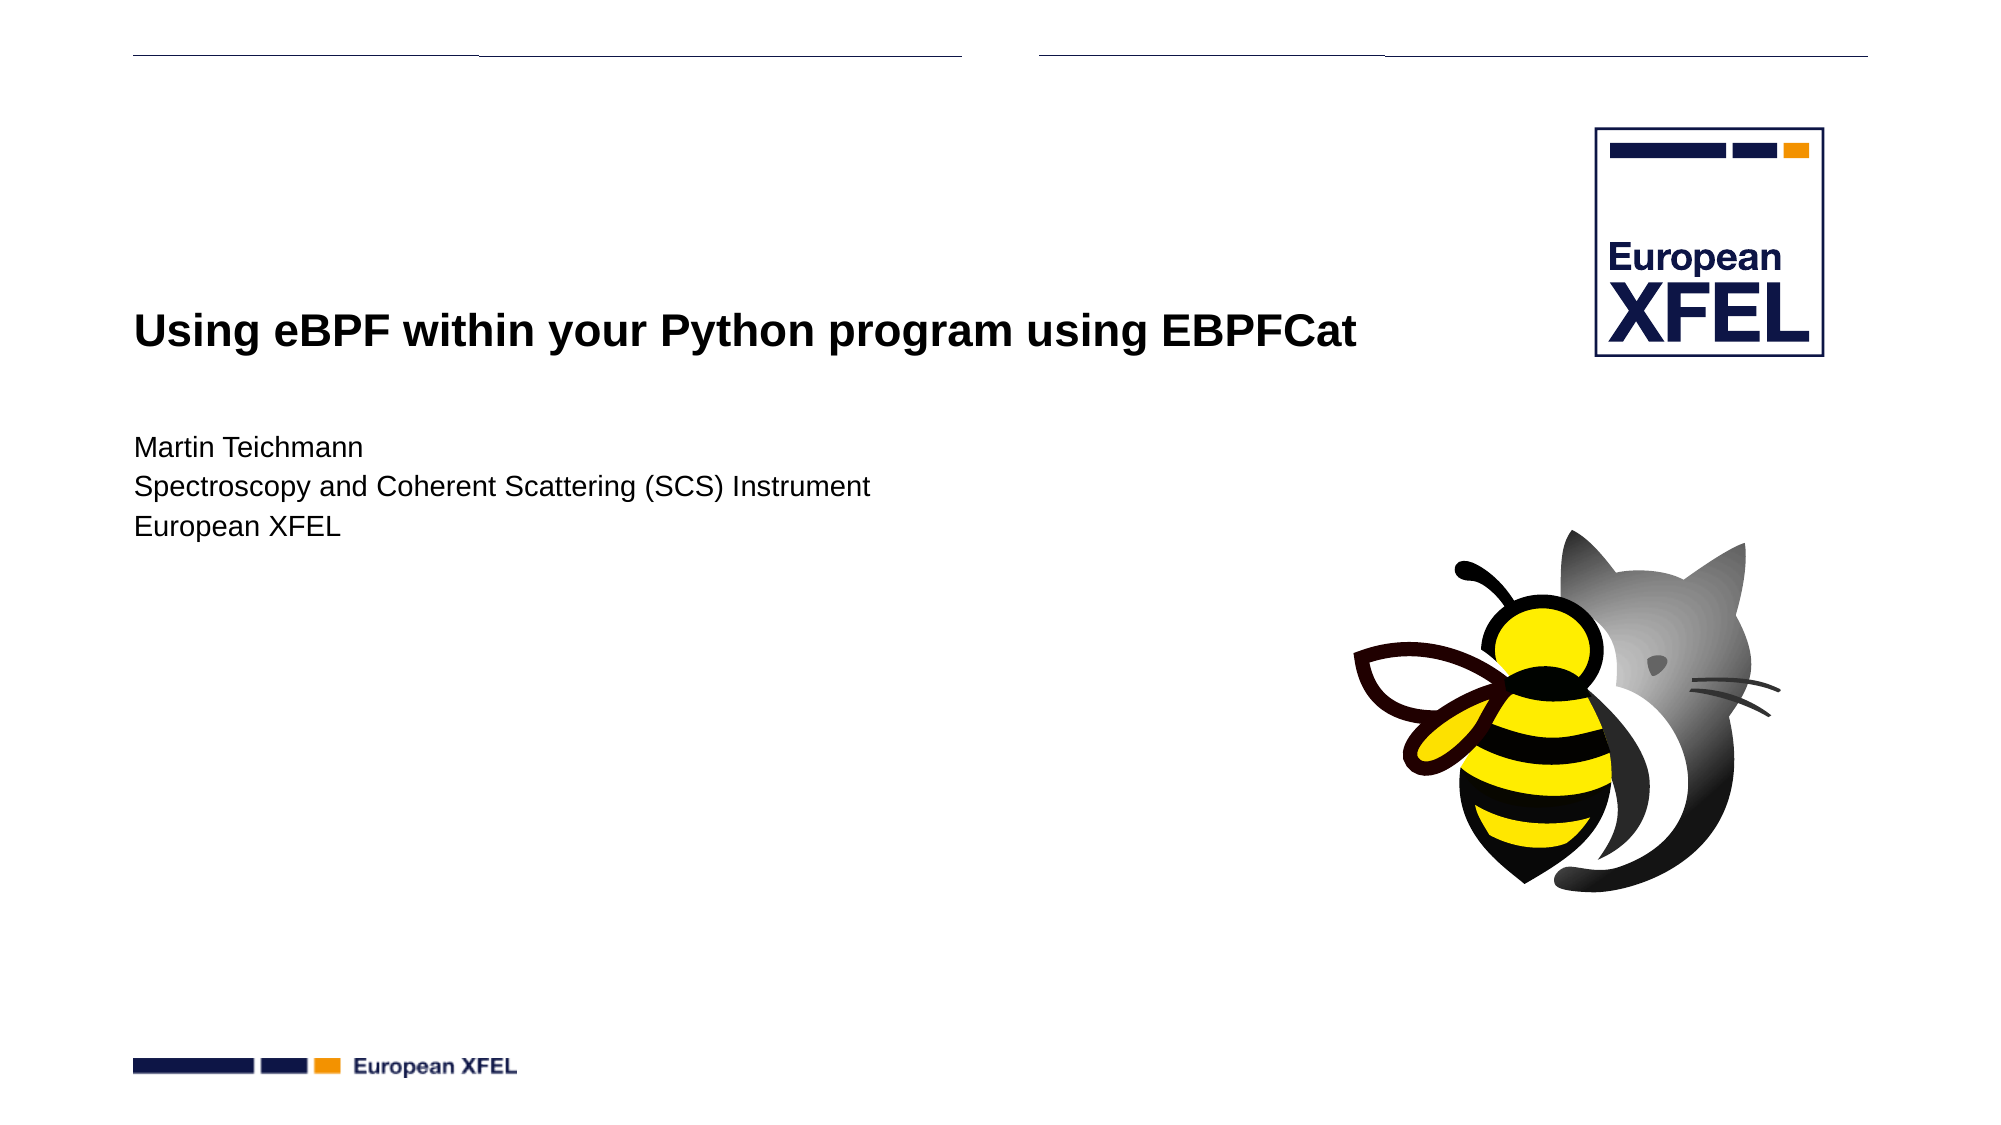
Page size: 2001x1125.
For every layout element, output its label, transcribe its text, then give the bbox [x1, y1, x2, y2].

picture [133, 1058, 517, 1078]
subtitle Martin Teichmann Spectroscopy and Coherent Scattering (SCS) Instrument European XFEL [133, 423, 1420, 970]
title Using eBPF within your Python program using EBPFCat [133, 183, 1418, 356]
picture [1340, 481, 1804, 945]
